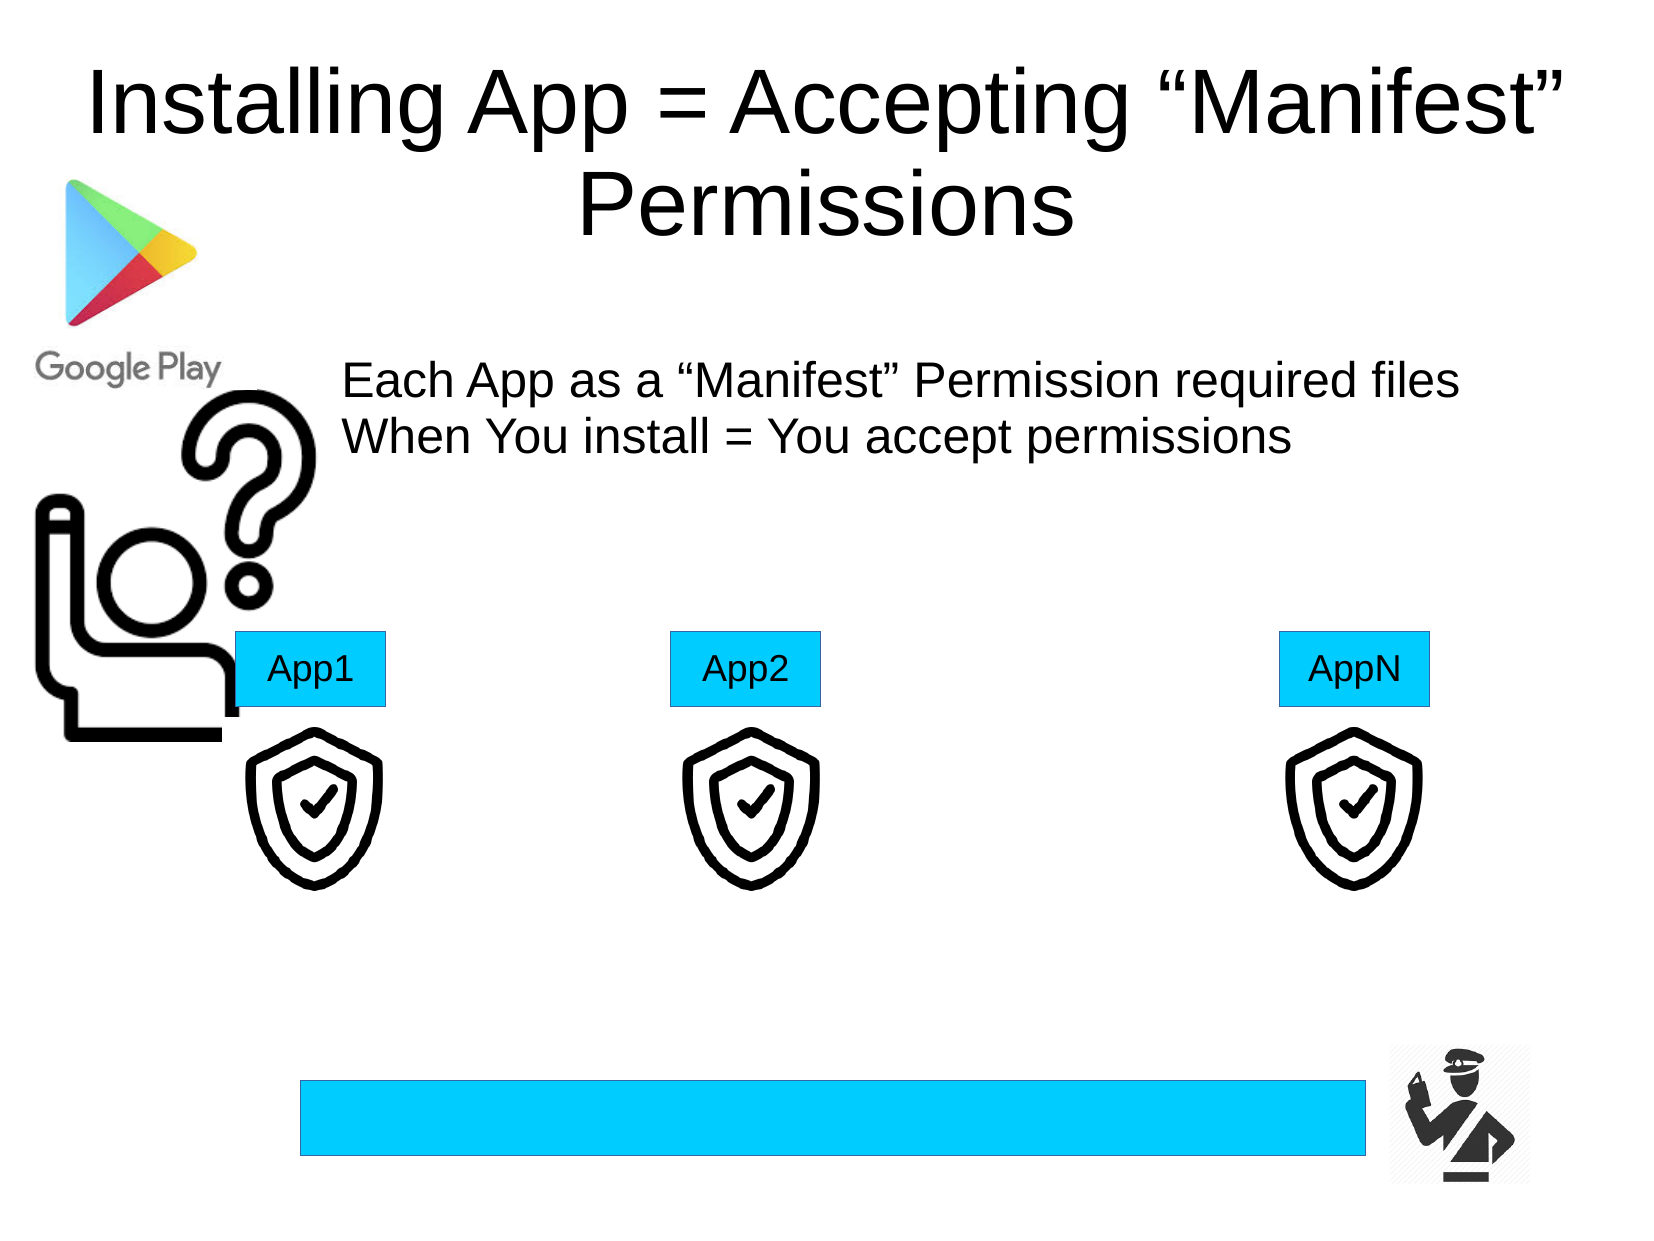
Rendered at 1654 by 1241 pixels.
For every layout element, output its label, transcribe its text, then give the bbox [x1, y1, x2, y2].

title Installing App = Accepting “Manifest” Permissions [82, 49, 1571, 257]
text_box App1 [235, 631, 386, 707]
text_box App2 [670, 631, 821, 707]
picture [1388, 1043, 1531, 1186]
picture [0, 179, 406, 901]
picture [659, 717, 843, 901]
text_box Each App as a “Manifest” Permission required files When You install = You accept permissions [326, 345, 1476, 472]
text_box AppN [1279, 631, 1430, 707]
picture [1262, 717, 1445, 901]
text_box [300, 1080, 1366, 1156]
